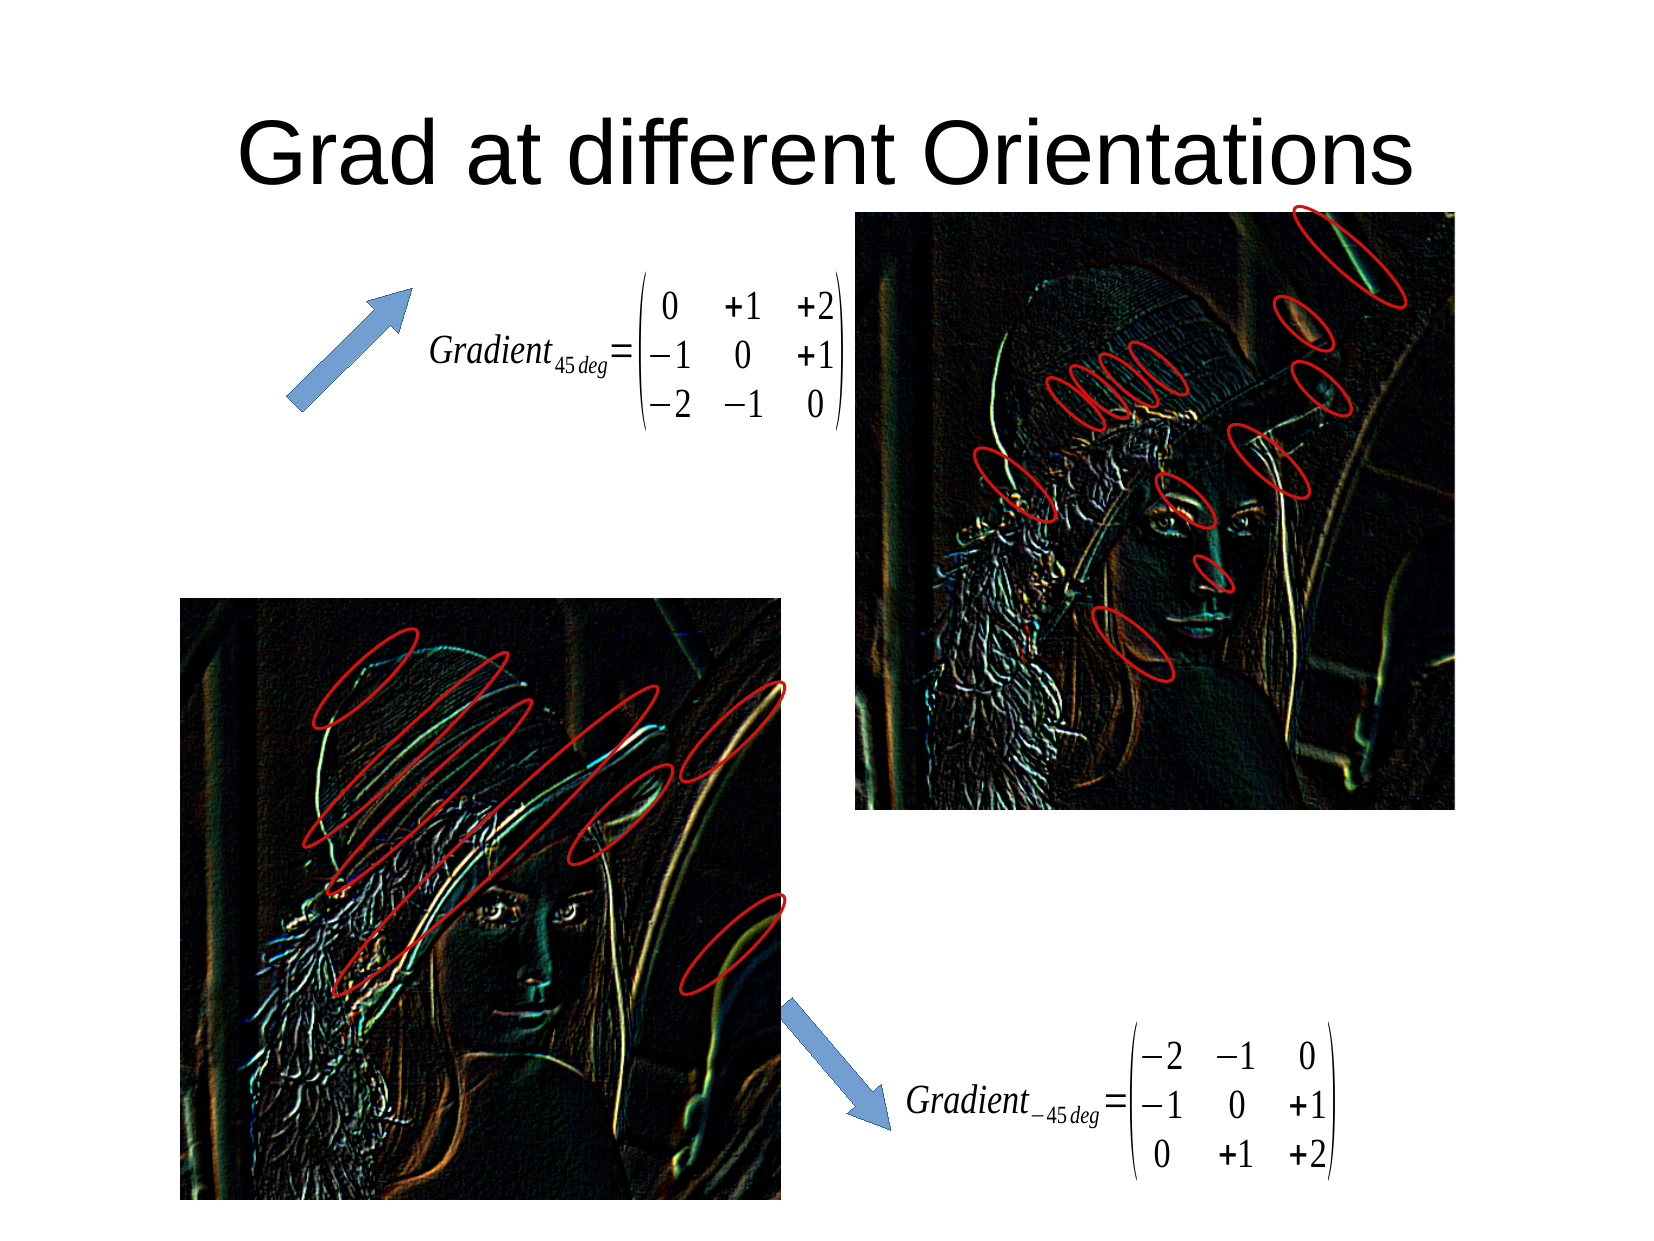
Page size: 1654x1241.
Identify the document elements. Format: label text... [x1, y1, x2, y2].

picture [180, 598, 781, 1201]
picture [683, 897, 781, 992]
title Grad at different Orientations [82, 49, 1571, 257]
picture [855, 212, 1456, 811]
chart [420, 270, 855, 436]
text_box [781, 997, 891, 1131]
chart [896, 1020, 1348, 1186]
picture [683, 684, 781, 780]
picture [1296, 212, 1404, 305]
text_box [286, 288, 413, 412]
